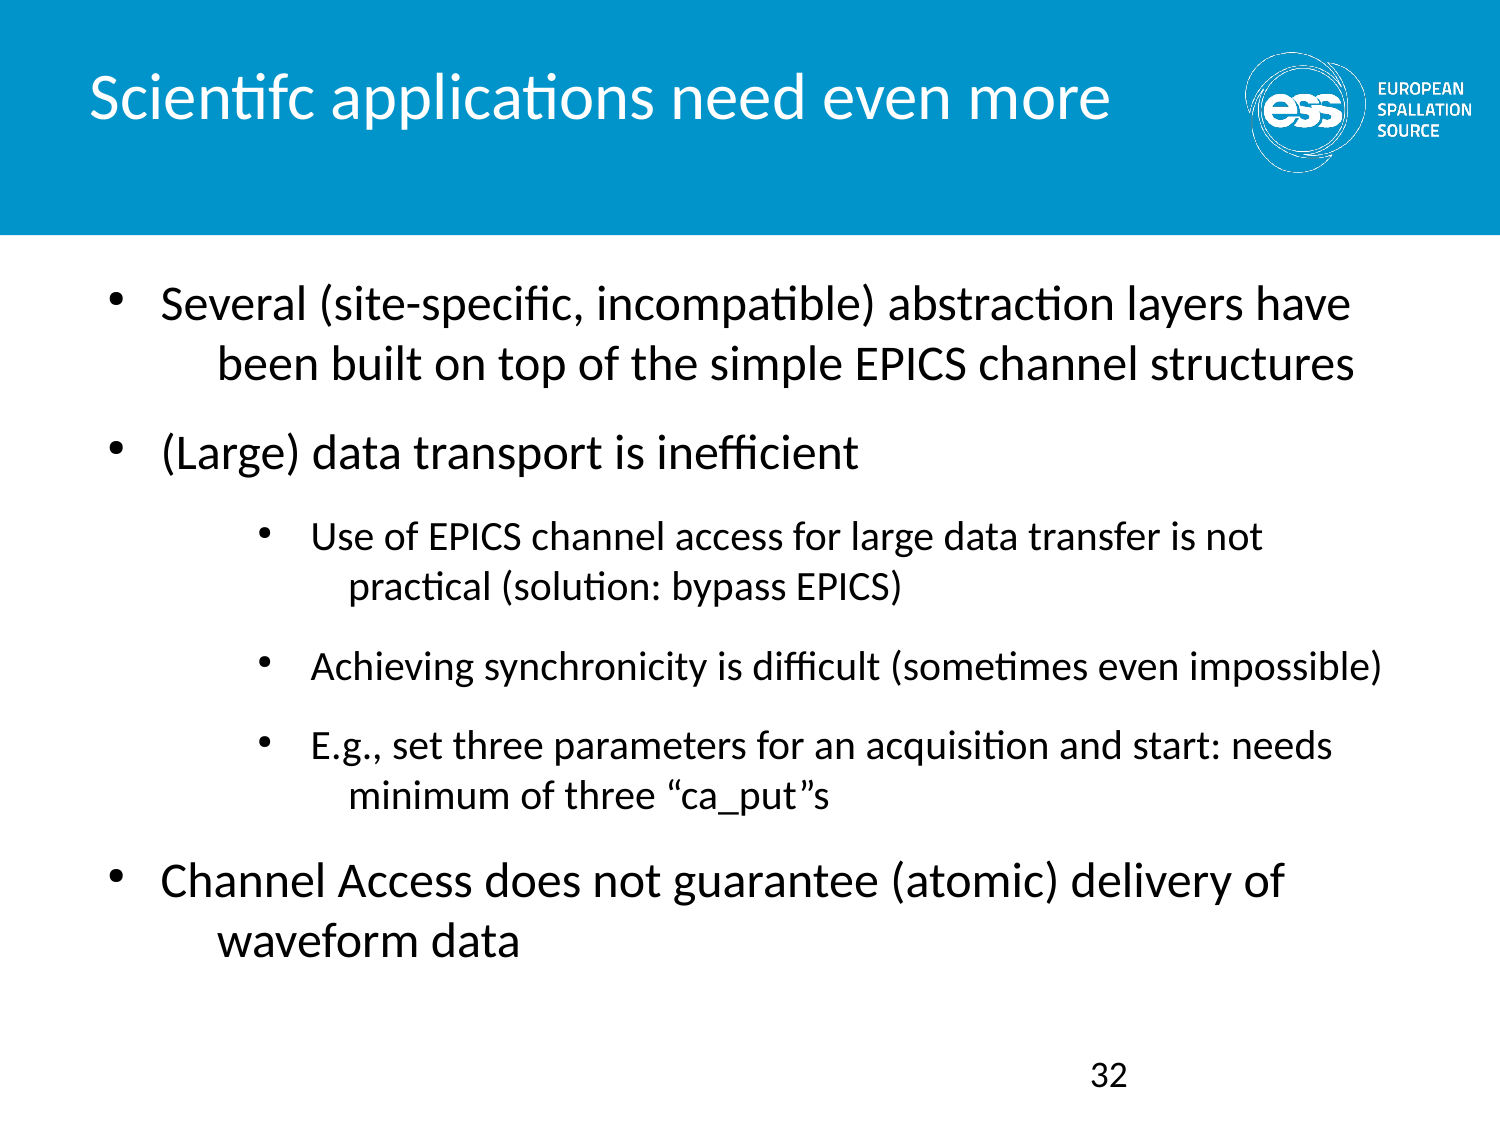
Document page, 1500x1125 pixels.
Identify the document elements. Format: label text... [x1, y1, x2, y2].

list Several (site-specific, incompatible) abstraction layers have been built on top of the simple EPICS channel structures (Large) data transport is inefficient Use of EPICS channel access for large data transfer is not practical (solution: bypass EPICS) Achieving synchronicity is difficult (sometimes even impossible) E.g., set three parameters for an acquisition and start: needs minimum of three “ca_put”s Channel Access does not guarantee (atomic) delivery of waveform data [75, 262, 1425, 1005]
picture [1418, 104, 1423, 115]
slide_number <number> [1074, 1042, 1425, 1103]
picture [1398, 109, 1406, 115]
picture [1400, 83, 1407, 94]
picture [1409, 104, 1415, 115]
picture [1436, 104, 1444, 115]
picture [1379, 83, 1385, 94]
picture [1422, 125, 1428, 134]
picture [1454, 83, 1458, 94]
title Scientifc applications need even more [75, 45, 1247, 233]
picture [1443, 86, 1450, 93]
picture [1432, 125, 1438, 136]
picture [1264, 94, 1342, 127]
picture [1389, 104, 1393, 115]
picture [1423, 83, 1430, 94]
